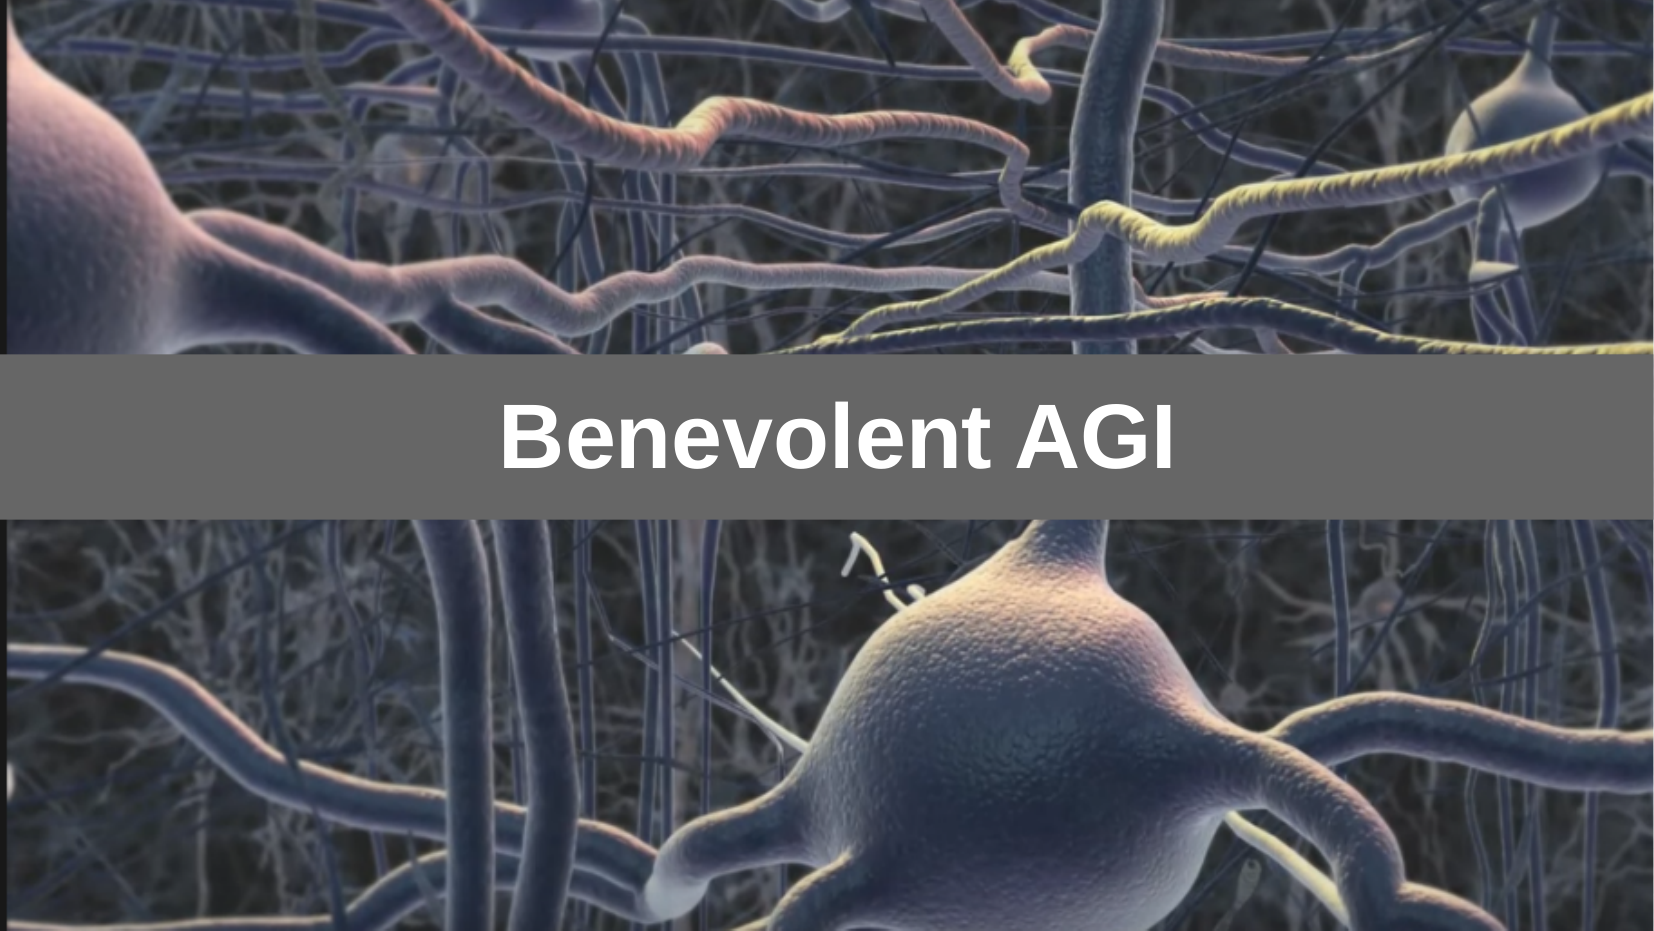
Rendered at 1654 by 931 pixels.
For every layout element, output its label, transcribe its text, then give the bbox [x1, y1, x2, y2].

title Benevolent AGI [0, 354, 1654, 520]
picture [0, 0, 1654, 354]
picture [0, 520, 1654, 931]
